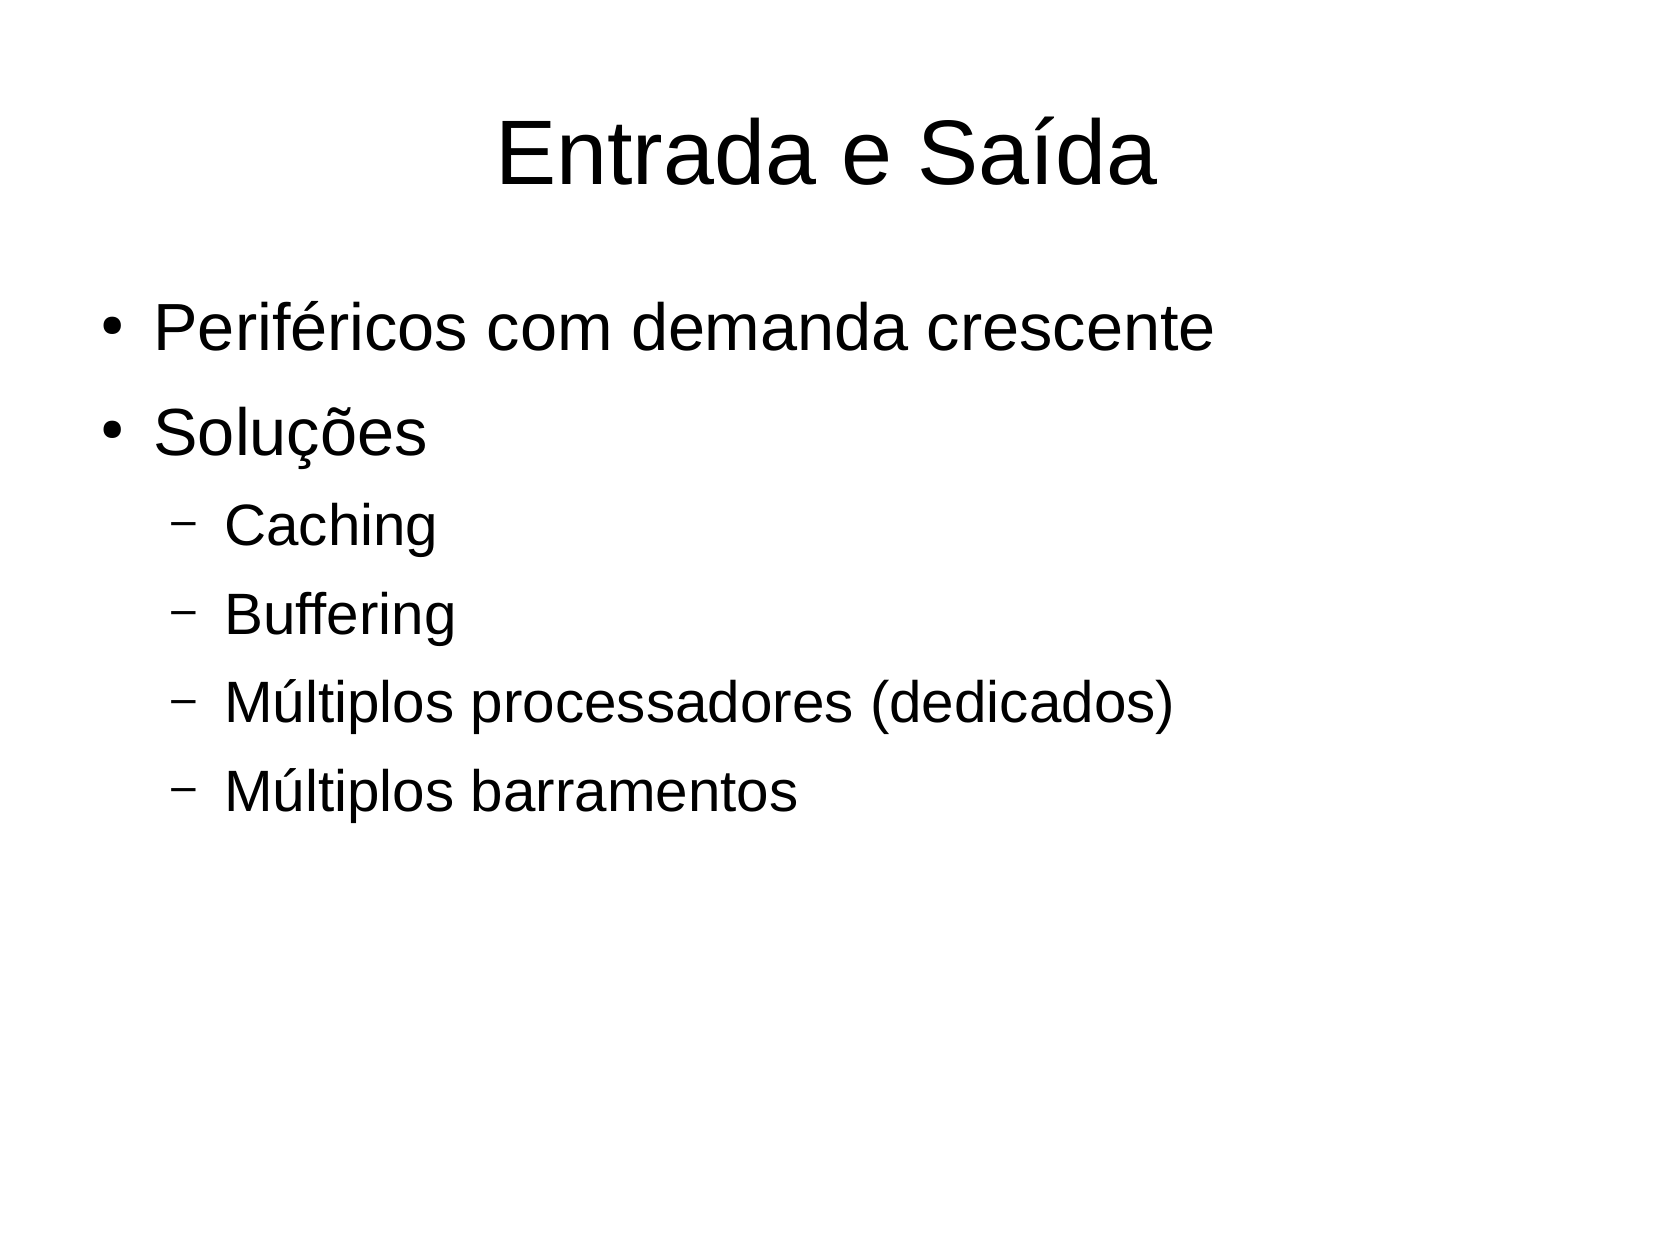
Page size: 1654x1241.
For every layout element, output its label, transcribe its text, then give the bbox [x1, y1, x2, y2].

title Entrada e Saída [82, 49, 1571, 257]
list Periféricos com demanda crescente Soluções Caching Buffering Múltiplos processadores (dedicados) Múltiplos barramentos [82, 290, 1571, 1010]
